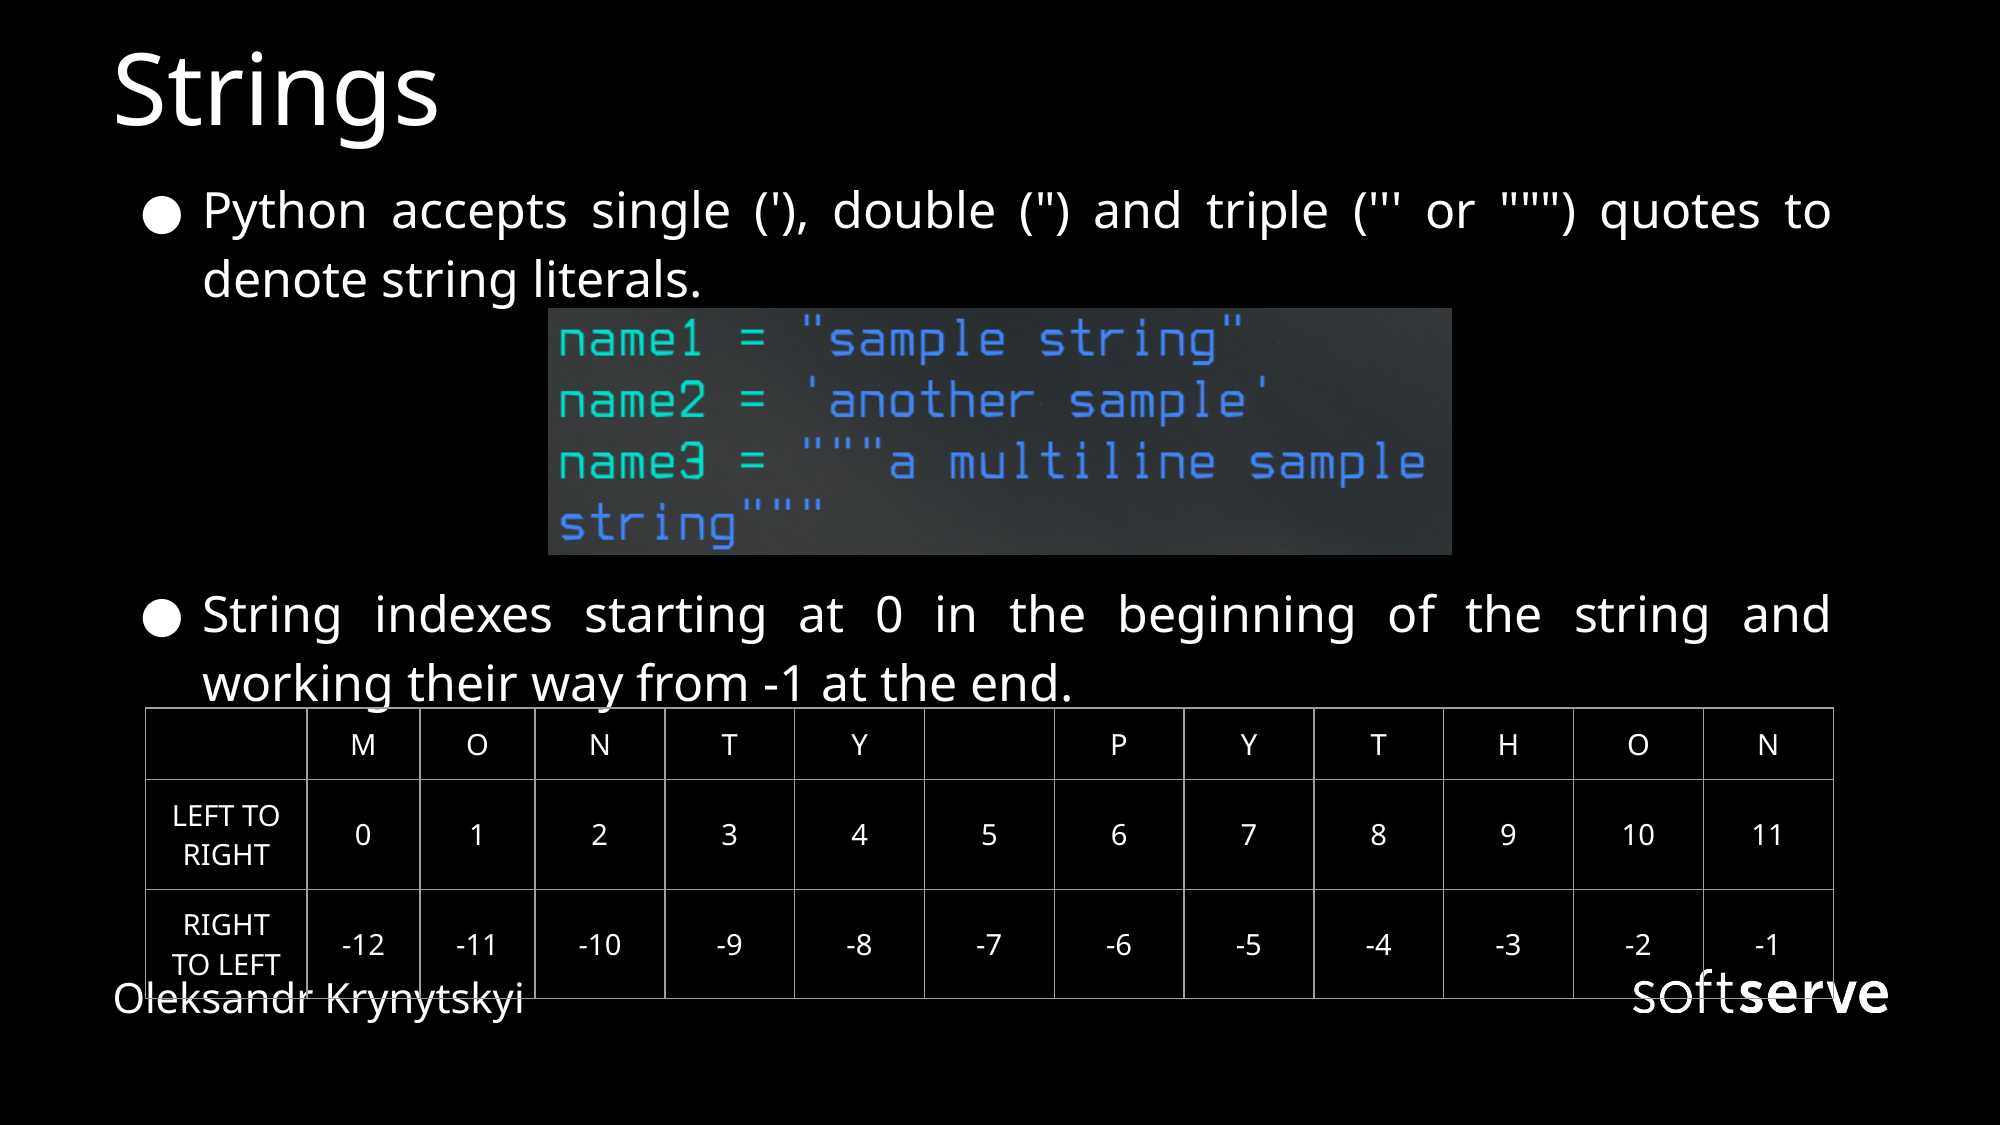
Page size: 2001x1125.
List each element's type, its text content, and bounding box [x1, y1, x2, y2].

table_cell 10 [1574, 780, 1703, 889]
table_header H [1444, 709, 1573, 779]
table_cell -8 [795, 890, 924, 998]
table_header Y [1185, 709, 1313, 779]
table_cell -11 [421, 890, 534, 998]
table_header [146, 709, 306, 779]
table_cell 11 [1704, 780, 1833, 889]
title Strings [112, 33, 1888, 154]
table_cell -9 [666, 890, 794, 998]
table_cell 2 [536, 780, 664, 889]
table_cell -5 [1185, 890, 1313, 998]
list Oleksandr Krynytskyi [112, 970, 682, 1019]
table_header P [1055, 709, 1183, 779]
table_cell -7 [925, 890, 1054, 998]
table_cell 3 [666, 780, 794, 889]
table_cell -6 [1055, 890, 1183, 998]
table_cell LEFT TO RIGHT [146, 780, 306, 889]
table_cell -2 [1574, 890, 1703, 998]
table_cell -10 [536, 890, 664, 998]
table_header Y [795, 709, 924, 779]
table_cell 1 [421, 780, 534, 889]
table_cell -1 [1704, 890, 1833, 998]
table_cell -12 [308, 890, 419, 998]
table_cell -3 [1444, 890, 1573, 998]
table_cell 5 [925, 780, 1054, 889]
table_header T [666, 709, 794, 779]
table_cell RIGHT TO LEFT [146, 890, 306, 998]
table_cell 8 [1315, 780, 1443, 889]
text_box Python accepts single ('), double (") and triple (''' or """) quotes to denote string literals. String indexes starting at 0 in the beginning of the string and working their way from -1 at the end. [112, 154, 1888, 708]
table_cell 0 [308, 780, 419, 889]
table_header T [1315, 709, 1443, 779]
table_header O [421, 709, 534, 779]
table_cell -4 [1315, 890, 1443, 998]
table_header O [1574, 709, 1703, 779]
picture [548, 308, 1452, 555]
table_cell 6 [1055, 780, 1183, 889]
table_header M [308, 709, 419, 779]
picture [1633, 968, 1888, 1013]
table_cell 4 [795, 780, 924, 889]
table_header [925, 709, 1054, 779]
table_cell 9 [1444, 780, 1573, 889]
table_header N [1704, 709, 1833, 779]
table_cell 7 [1185, 780, 1313, 889]
table_header N [536, 709, 664, 779]
